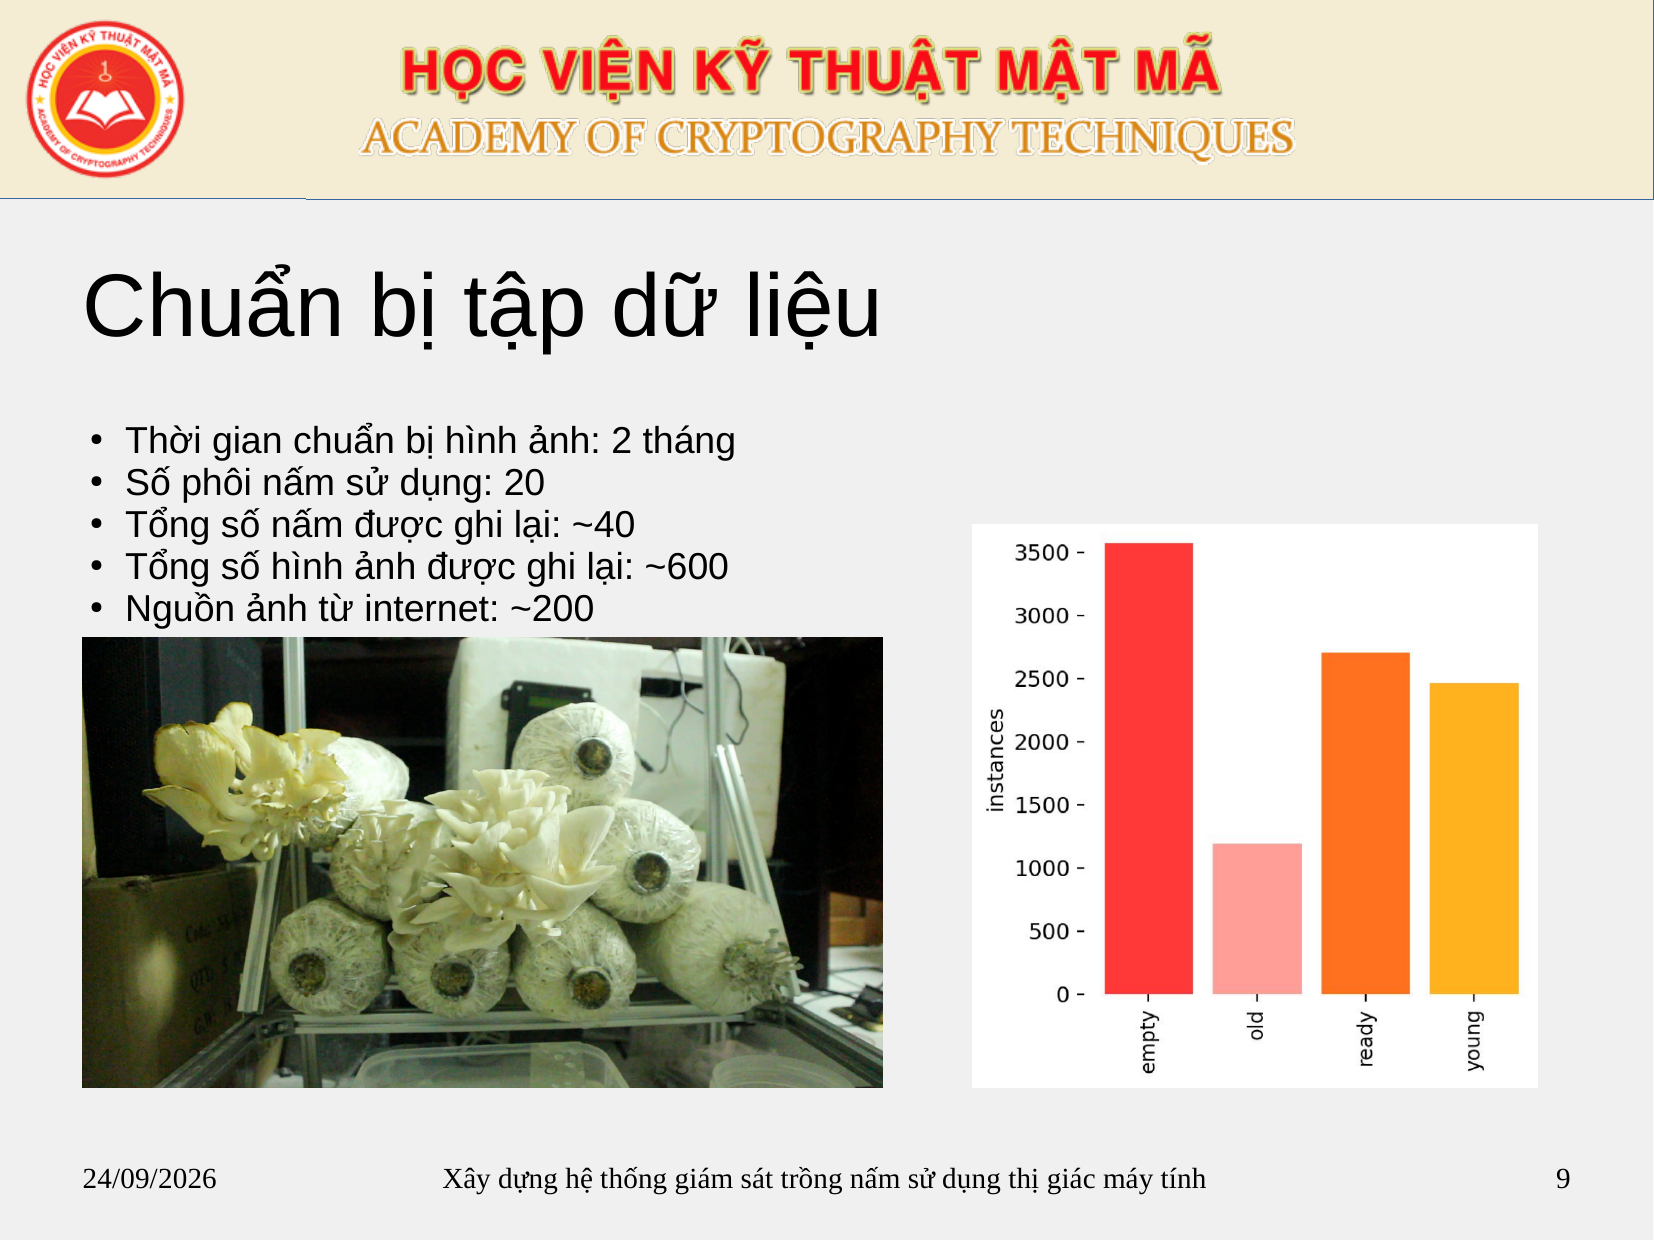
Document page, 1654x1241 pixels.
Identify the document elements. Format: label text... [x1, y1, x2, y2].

text_box Thời gian chuẩn bị hình ảnh: 2 tháng Số phôi nấm sử dụng: 20 Tổng số nấm được ghi lại: ~40 Tổng số hình ảnh được ghi lại: ~600 Nguồn ảnh từ internet: ~200 [75, 412, 826, 638]
picture [17, 11, 194, 188]
picture [82, 637, 883, 1088]
picture [358, 31, 1296, 165]
picture [972, 524, 1538, 1088]
title Chuẩn bị tập dữ liệu [82, 236, 1576, 375]
